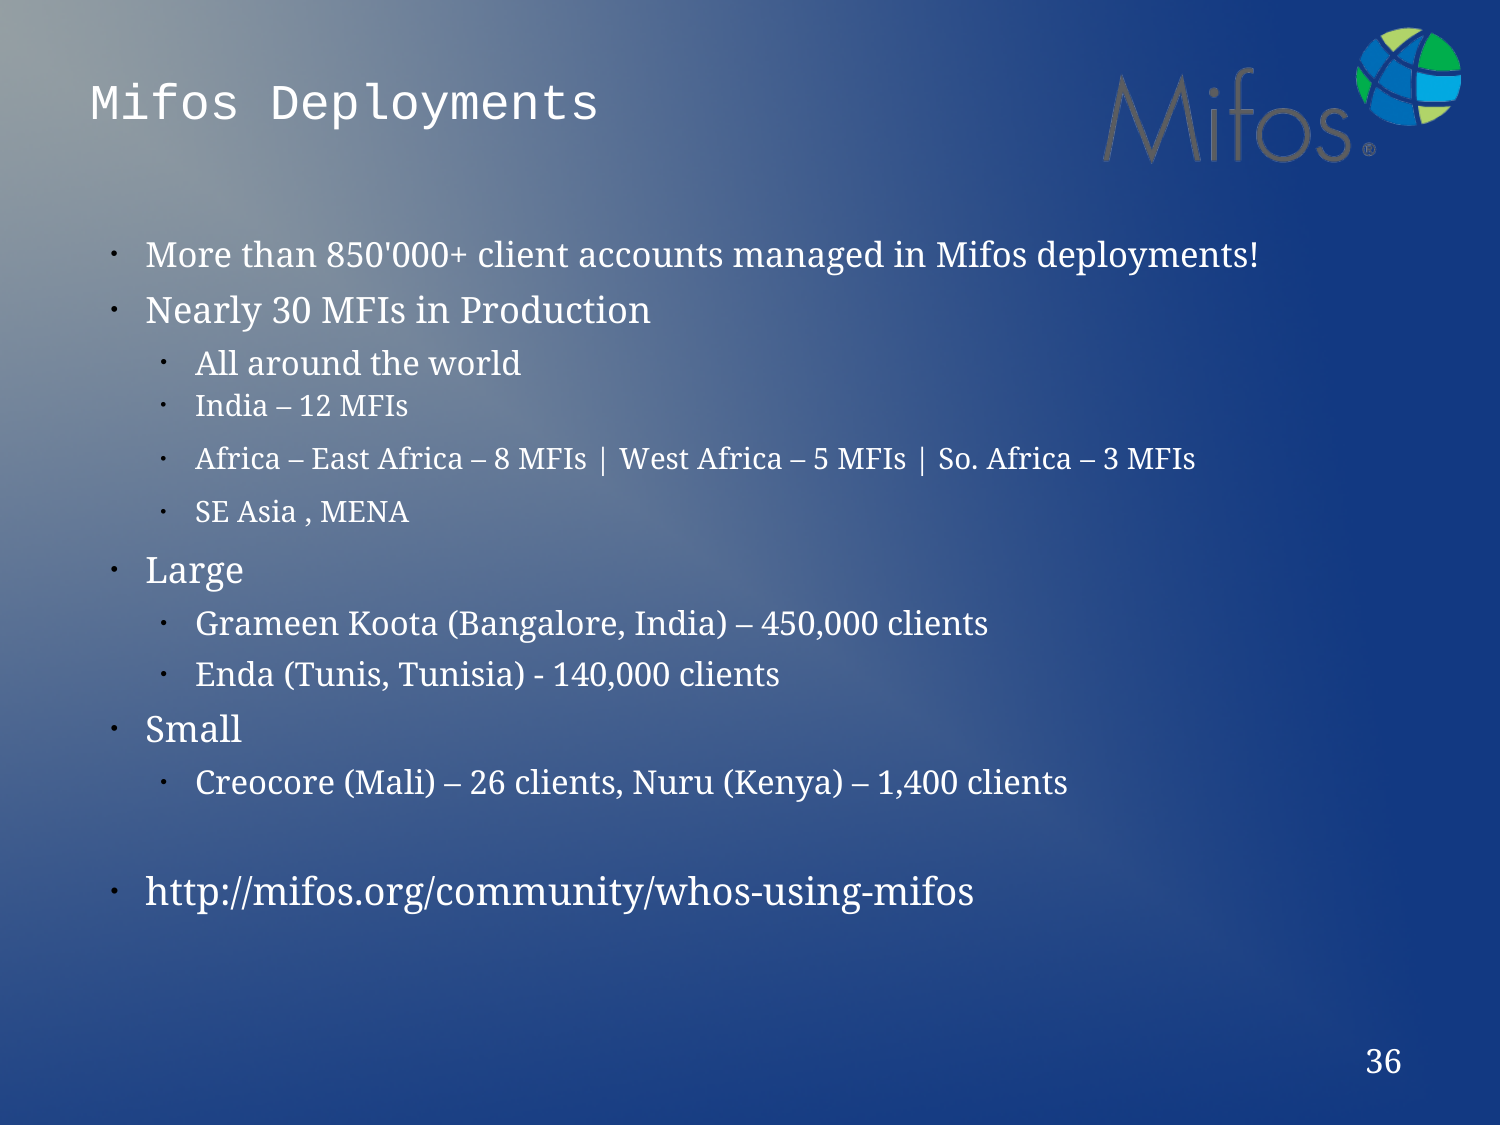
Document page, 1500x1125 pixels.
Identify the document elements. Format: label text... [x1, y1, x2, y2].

text_box Mifos Deployments [75, 62, 1062, 175]
text_box <number> [1349, 1037, 1473, 1088]
picture [0, 0, 1500, 1125]
list More than 850'000+ client accounts managed in Mifos deployments! Nearly 30 MFIs in Production All around the world India – 12 MFIs Africa – East Africa – 8 MFIs | West Africa – 5 MFIs | So. Africa – 3 MFIs SE Asia , MENA Large Grameen Koota (Bangalore, India) – 450,000 clients Enda (Tunis, Tunisia) - 140,000 clients Small Creocore (Mali) – 26 clients, Nuru (Kenya) – 1,400 clients http://mifos.org/community/whos-using-mifos [93, 222, 1450, 925]
